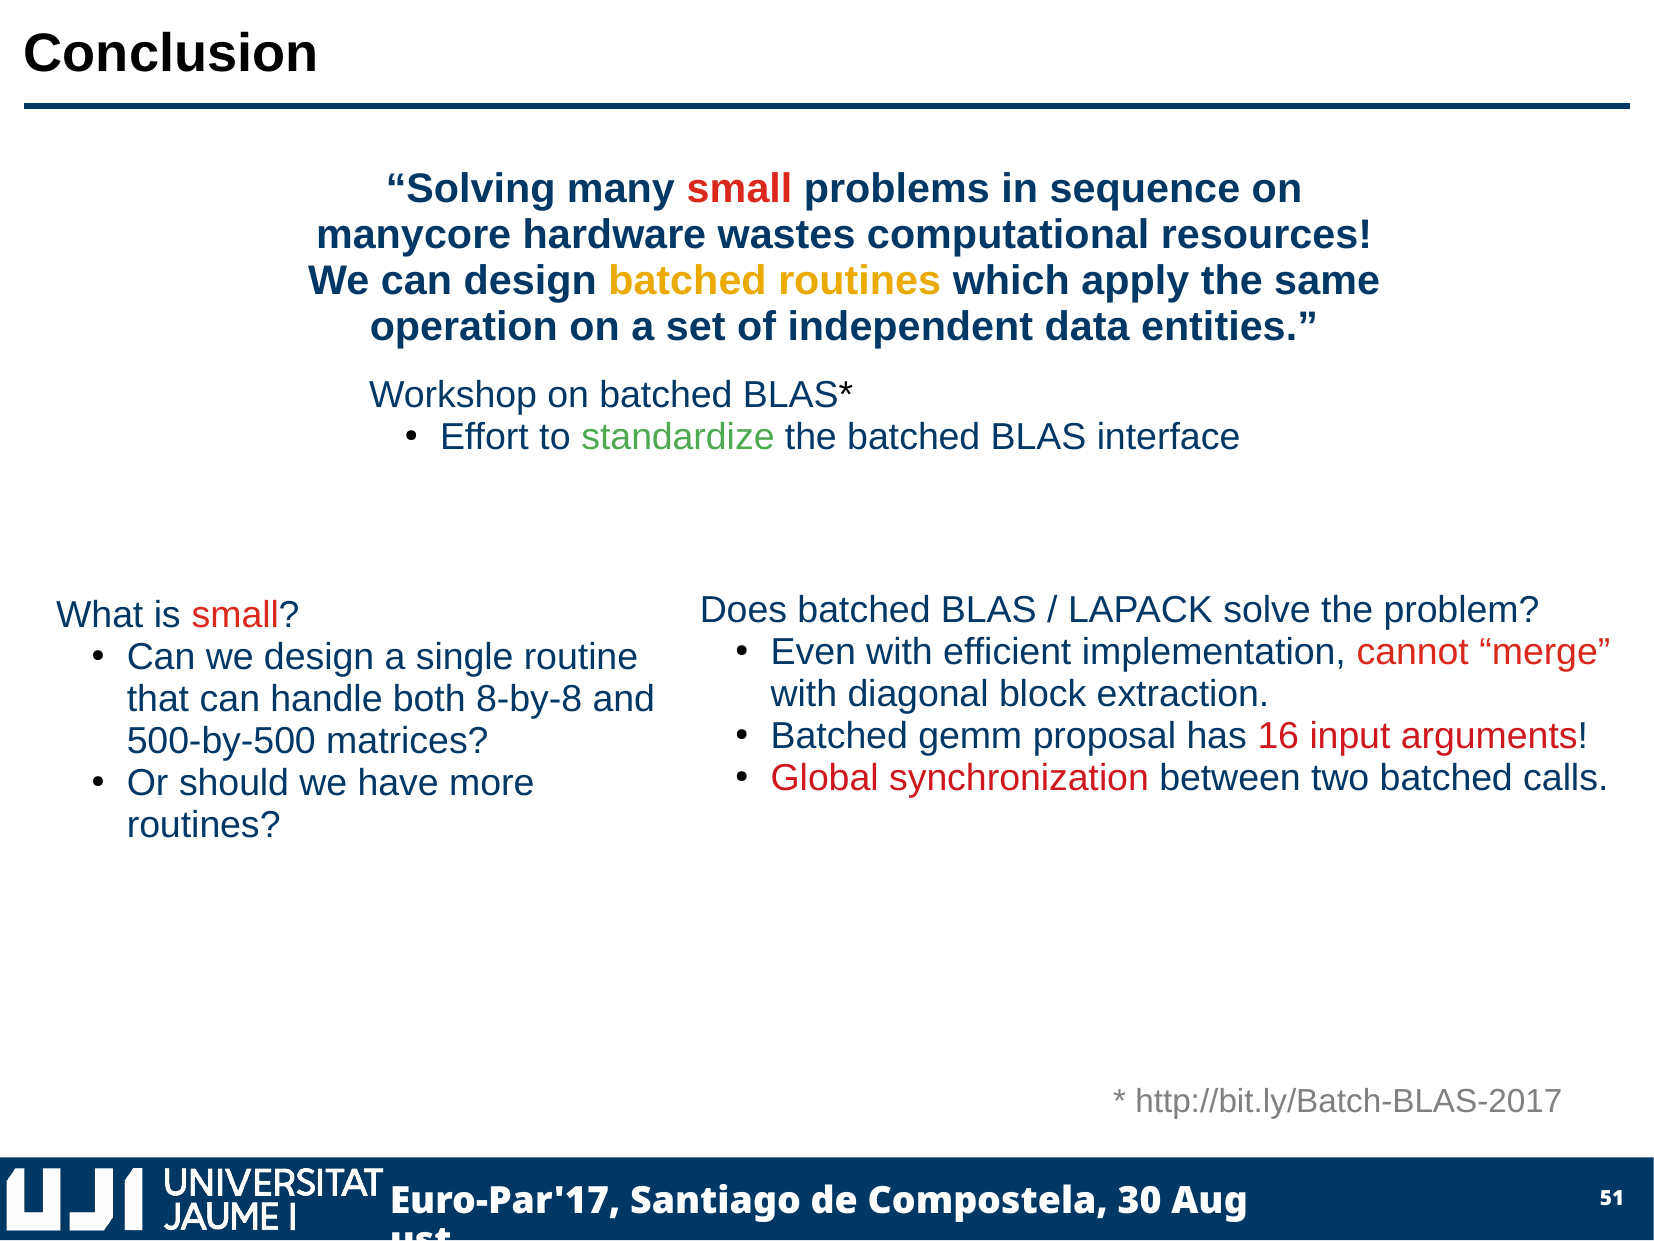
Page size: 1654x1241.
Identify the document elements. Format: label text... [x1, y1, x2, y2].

text_box Does batched BLAS / LAPACK solve the problem? Even with efficient implementation, cannot “merge” with diagonal block extraction. Batched gemm proposal has 16 input arguments! Global synchronization between two batched calls. [685, 581, 1630, 804]
text_box What is small? Can we design a single routine that can handle both 8-by-8 and 500-by-500 matrices? Or should we have more routines? [41, 586, 674, 851]
list “Solving many small problems in sequence on manycore hardware wastes computational resources! We can design batched routines which apply the same operation on a set of independent data entities.” [236, 165, 1382, 355]
text_box * http://bit.ly/Batch-BLAS-2017 [1098, 1074, 1623, 1127]
text_box Workshop on batched BLAS* Effort to standardize the batched BLAS interface [354, 366, 1256, 464]
picture [0, 1158, 390, 1241]
title Conclusion [23, 0, 1630, 107]
